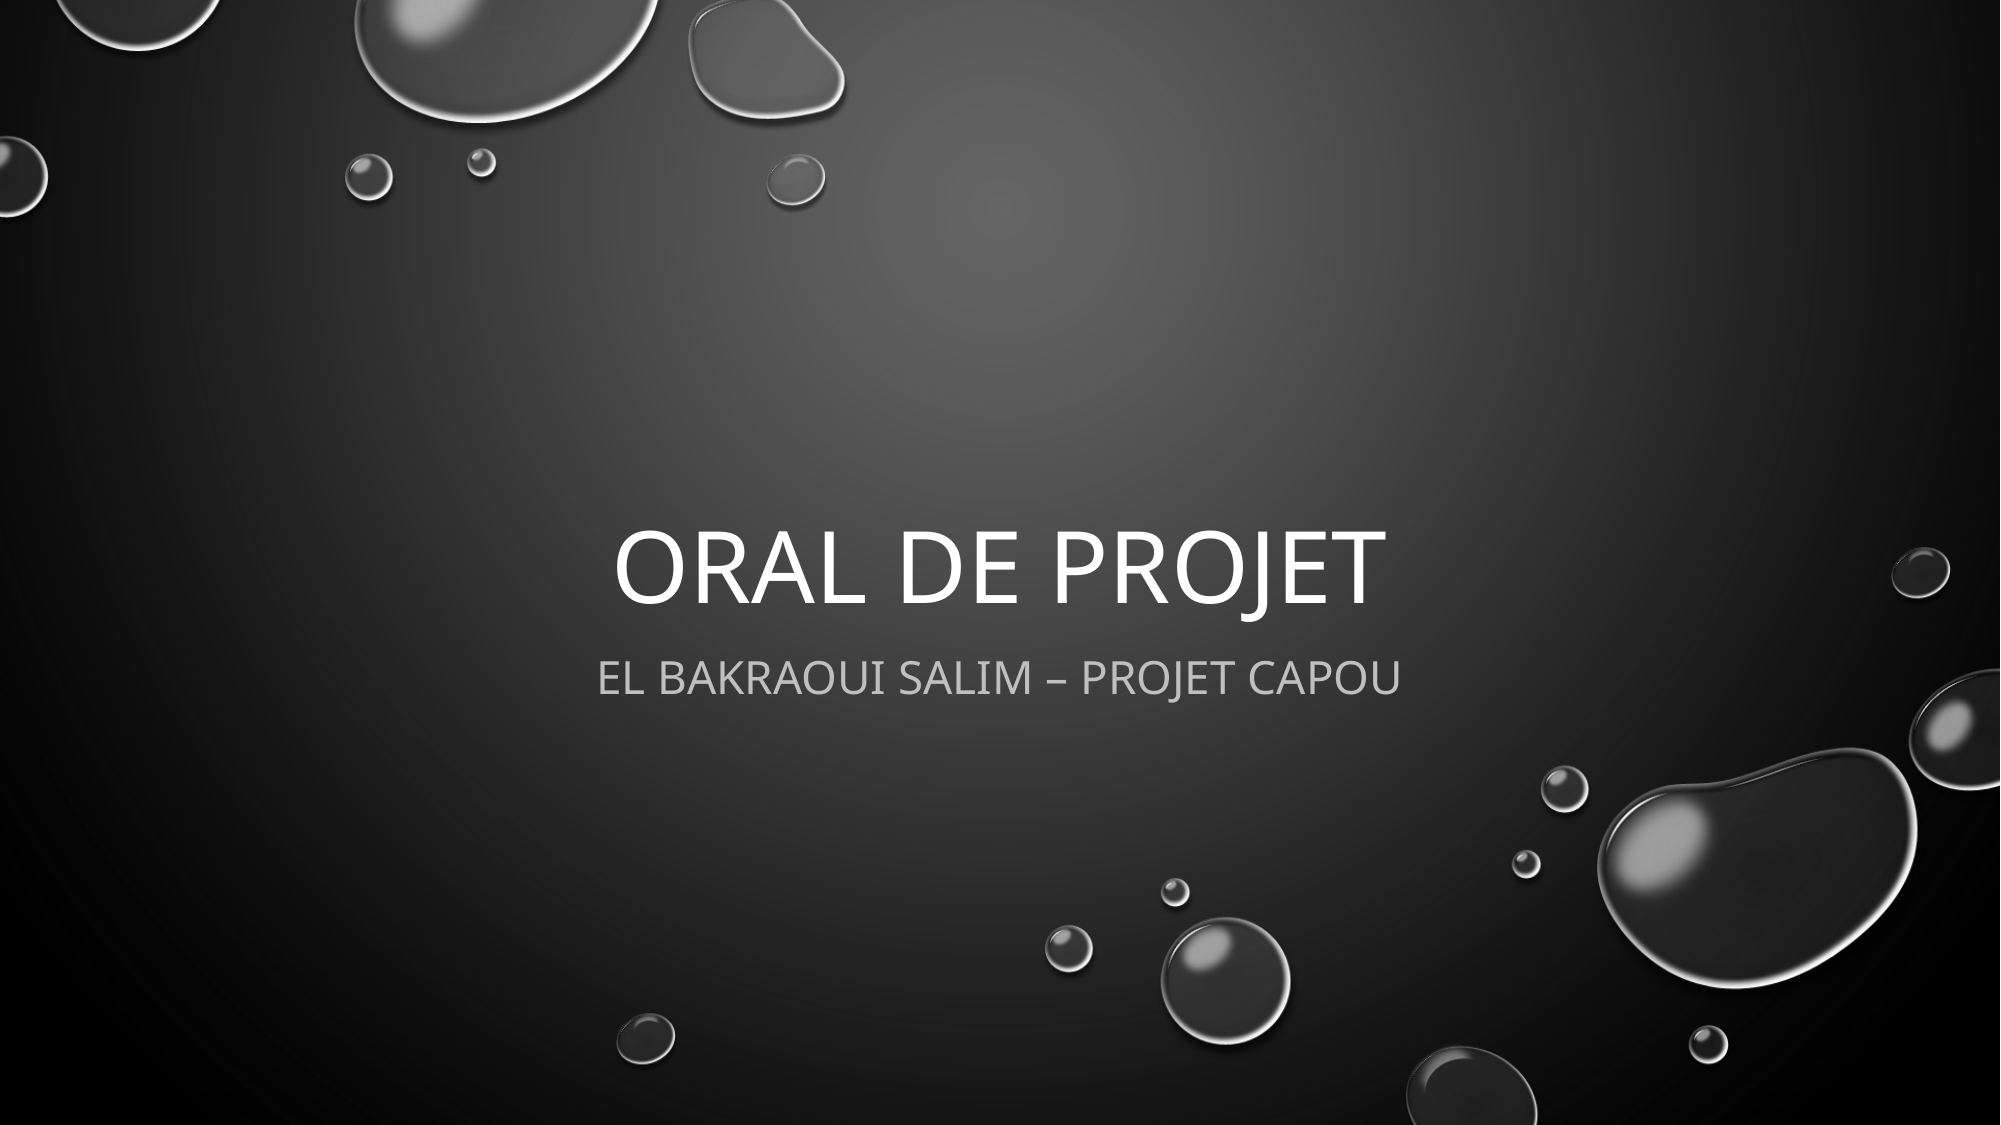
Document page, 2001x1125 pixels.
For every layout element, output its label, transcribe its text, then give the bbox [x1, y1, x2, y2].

picture [0, 0, 2000, 1125]
subtitle EL BAKRAOUI Salim – Projet Capou [287, 637, 1713, 863]
title Oral de projet [287, 213, 1713, 625]
